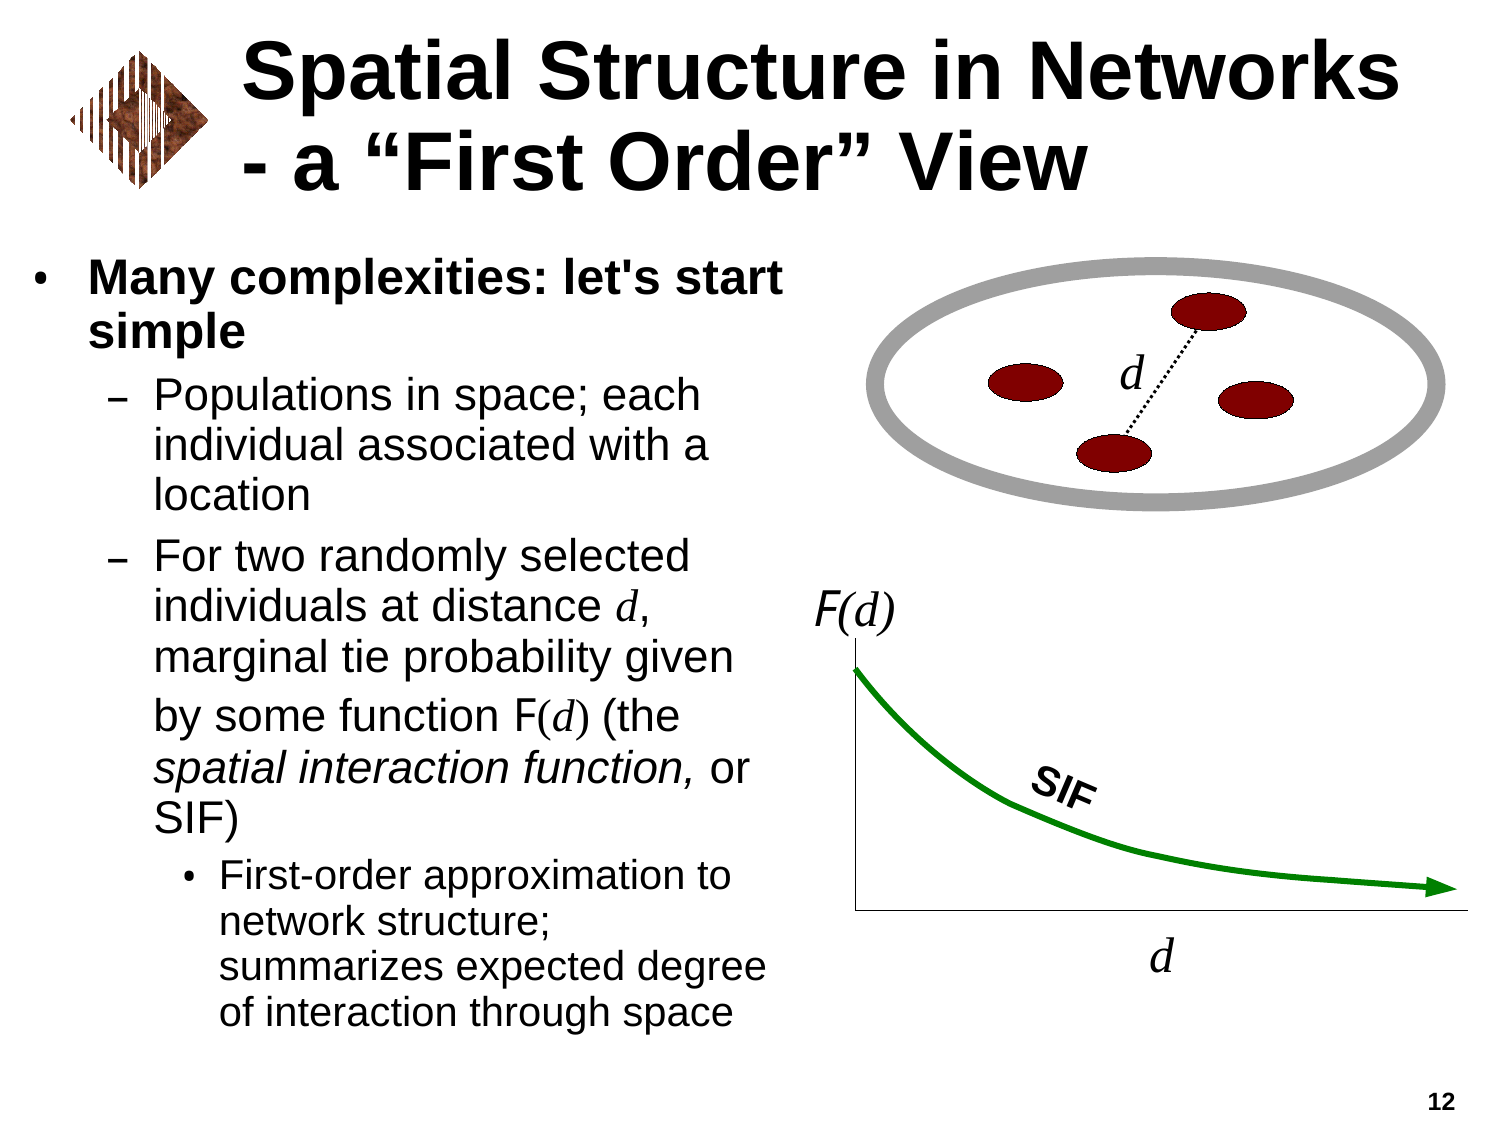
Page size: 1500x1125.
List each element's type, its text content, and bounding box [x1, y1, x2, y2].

text_box [1218, 381, 1294, 419]
text_box d [1119, 340, 1145, 397]
picture [45, 29, 233, 210]
text_box [1171, 292, 1247, 331]
text_box d [1149, 924, 1175, 980]
list Many complexities: let's start simple Populations in space; each individual associated with a location For two randomly selected individuals at distance d, marginal tie probability given by some function F(d) (the spatial interaction function, or SIF) First-order approximation to network structure; summarizes expected degree of interaction through space [31, 250, 788, 1043]
text_box [1076, 434, 1152, 473]
text_box [988, 363, 1064, 402]
title Spatial Structure in Networks - a “First Order” View [241, 25, 1453, 210]
text_box SIF [1026, 751, 1105, 821]
text_box F(d) [813, 567, 901, 633]
